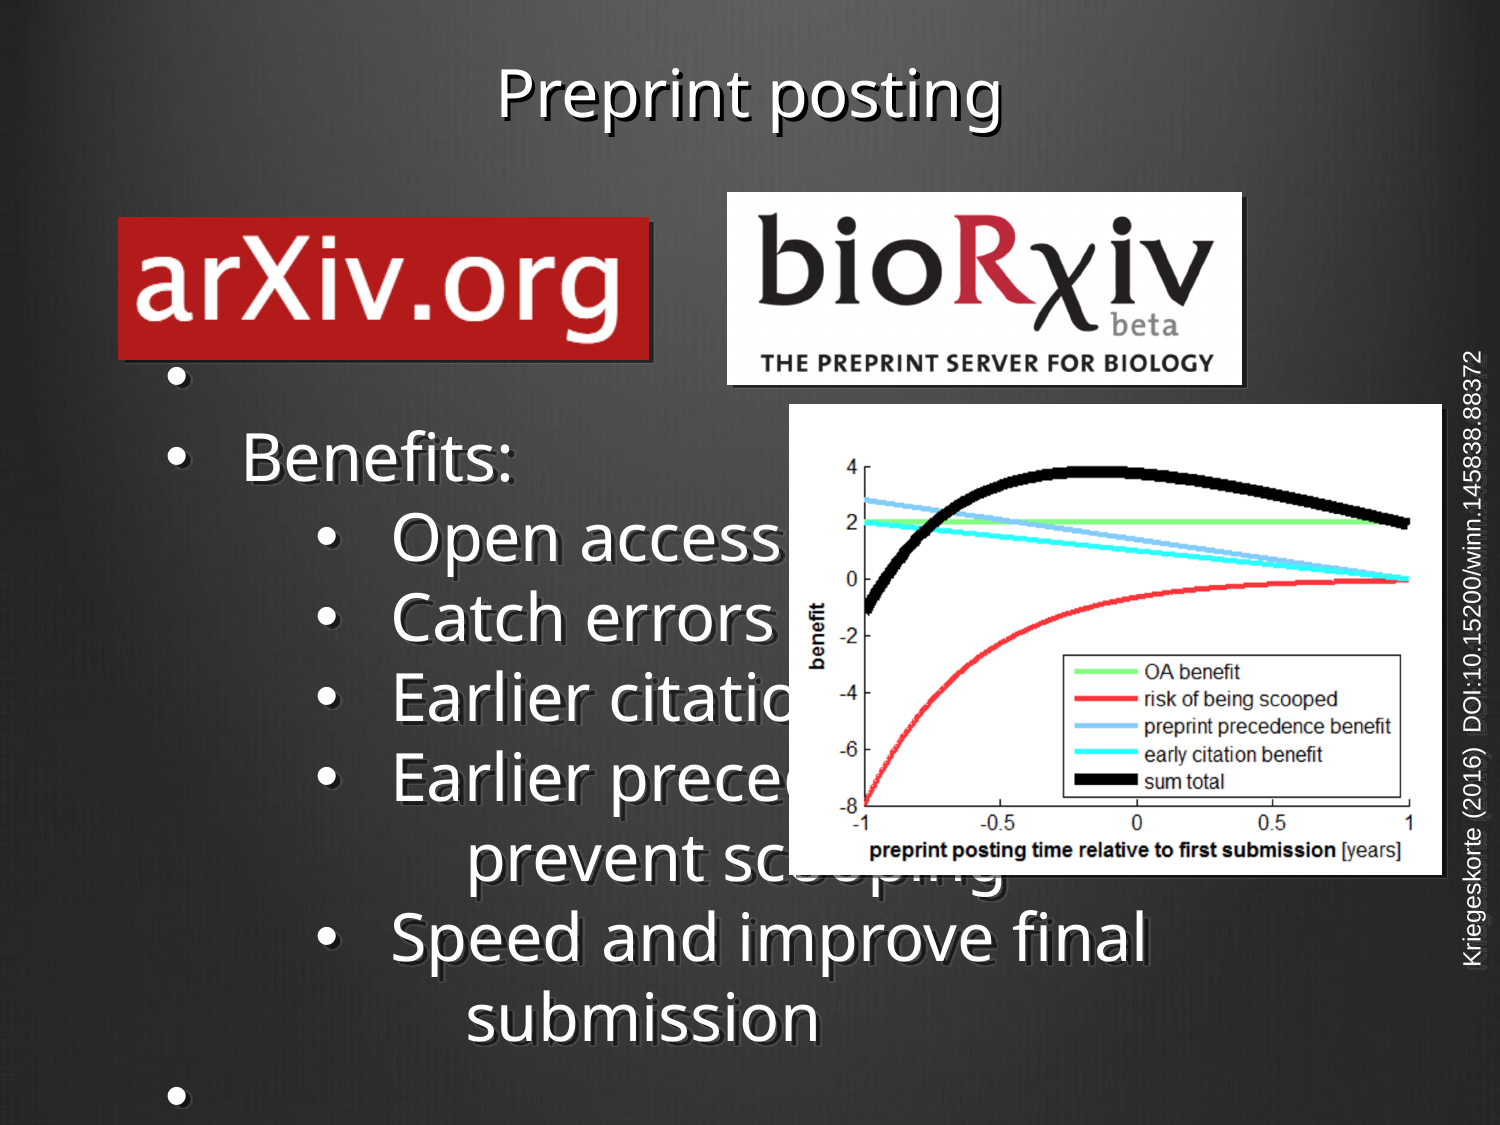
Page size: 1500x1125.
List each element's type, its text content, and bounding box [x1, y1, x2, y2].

picture [118, 217, 649, 360]
title Preprint posting [112, 19, 1388, 88]
picture [727, 192, 1242, 385]
text_box Kriegeskorte (2016) DOI:10.15200/winn.145838.88372 [1448, 324, 1493, 983]
picture [789, 404, 1442, 876]
text_box Benefits: Open access Catch errors Earlier citation Earlier precedence, prevent scooping Speed and improve final submission [0, 88, 1500, 1125]
